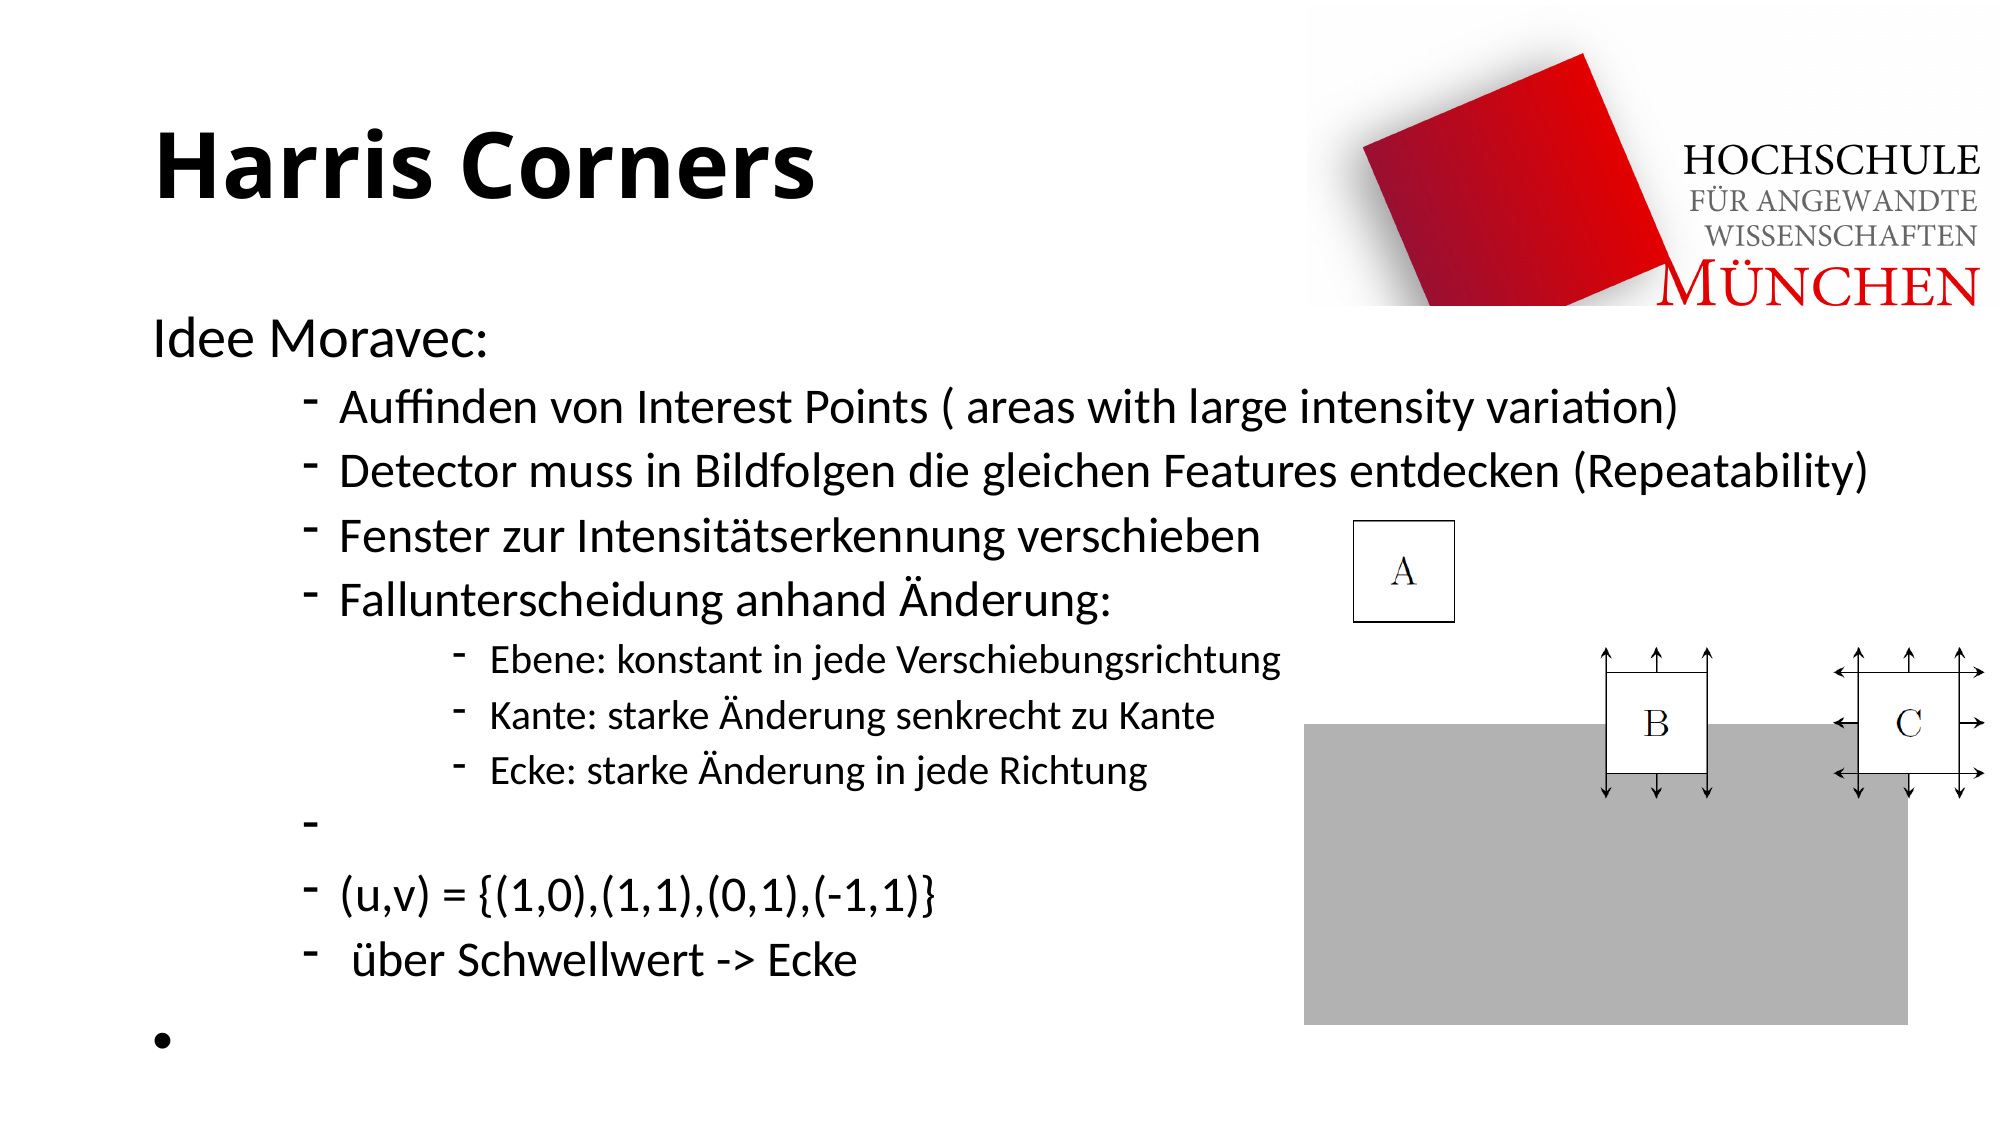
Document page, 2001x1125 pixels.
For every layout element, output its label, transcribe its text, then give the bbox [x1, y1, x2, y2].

list Idee Moravec: Auffinden von Interest Points ( areas with large intensity variation) Detector muss in Bildfolgen die gleichen Features entdecken (Repeatability) Fenster zur Intensitätserkennung verschieben Fallunterscheidung anhand Änderung: Ebene: konstant in jede Verschiebungsrichtung Kante: starke Änderung senkrecht zu Kante Ecke: starke Änderung in jede Richtung (u,v) = {(1,0),(1,1),(0,1),(-1,1)} über Schwellwert -> Ecke [137, 299, 1956, 1089]
title Harris Corners [137, 59, 1863, 278]
picture [1956, 511, 2000, 1040]
